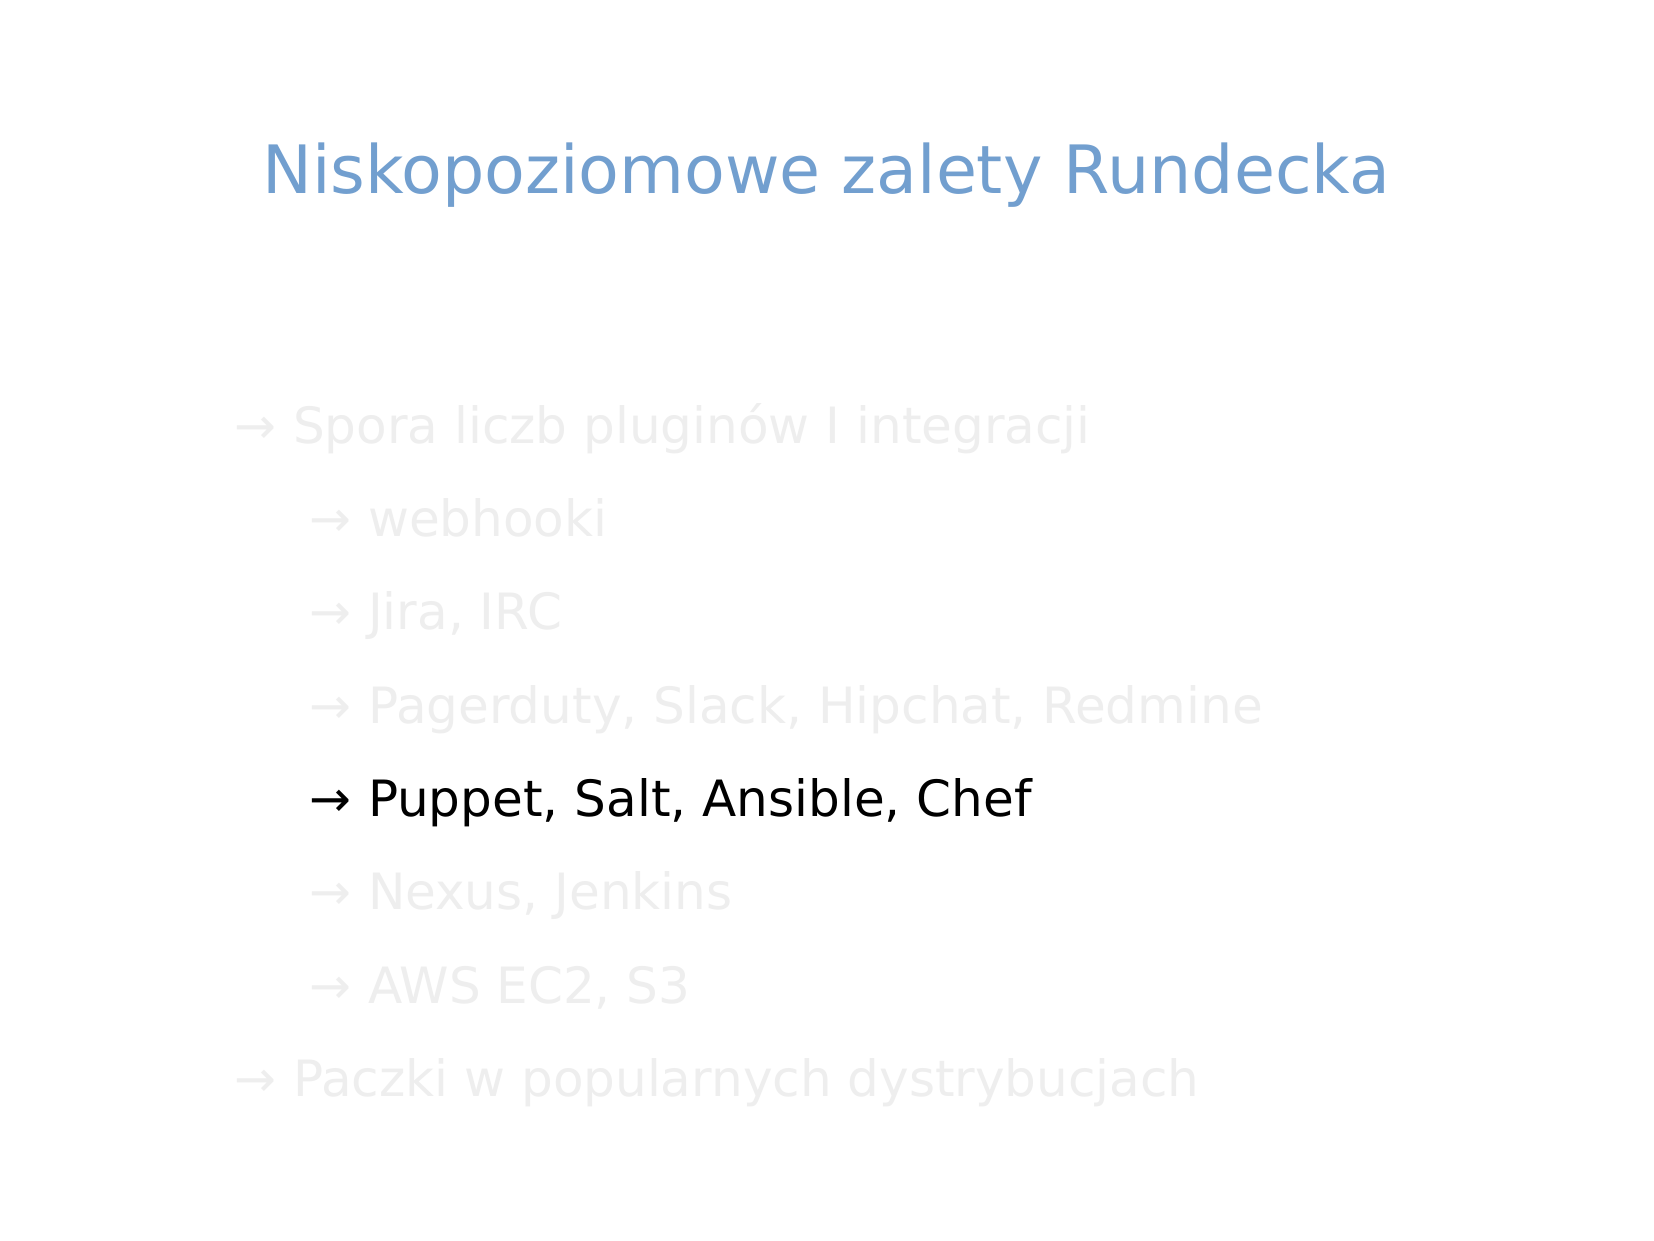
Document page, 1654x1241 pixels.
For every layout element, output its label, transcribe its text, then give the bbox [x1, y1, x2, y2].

text_box Niskopoziomowe zalety Rundecka [247, 123, 1407, 217]
text_box → Spora liczb pluginów I integracji → webhooki → Jira, IRC → Pagerduty, Slack, Hipchat, Redmine → Puppet, Salt, Ansible, Chef → Nexus, Jenkins → AWS EC2, S3 → Paczki w popularnych dystrybucjach [220, 360, 1279, 1087]
